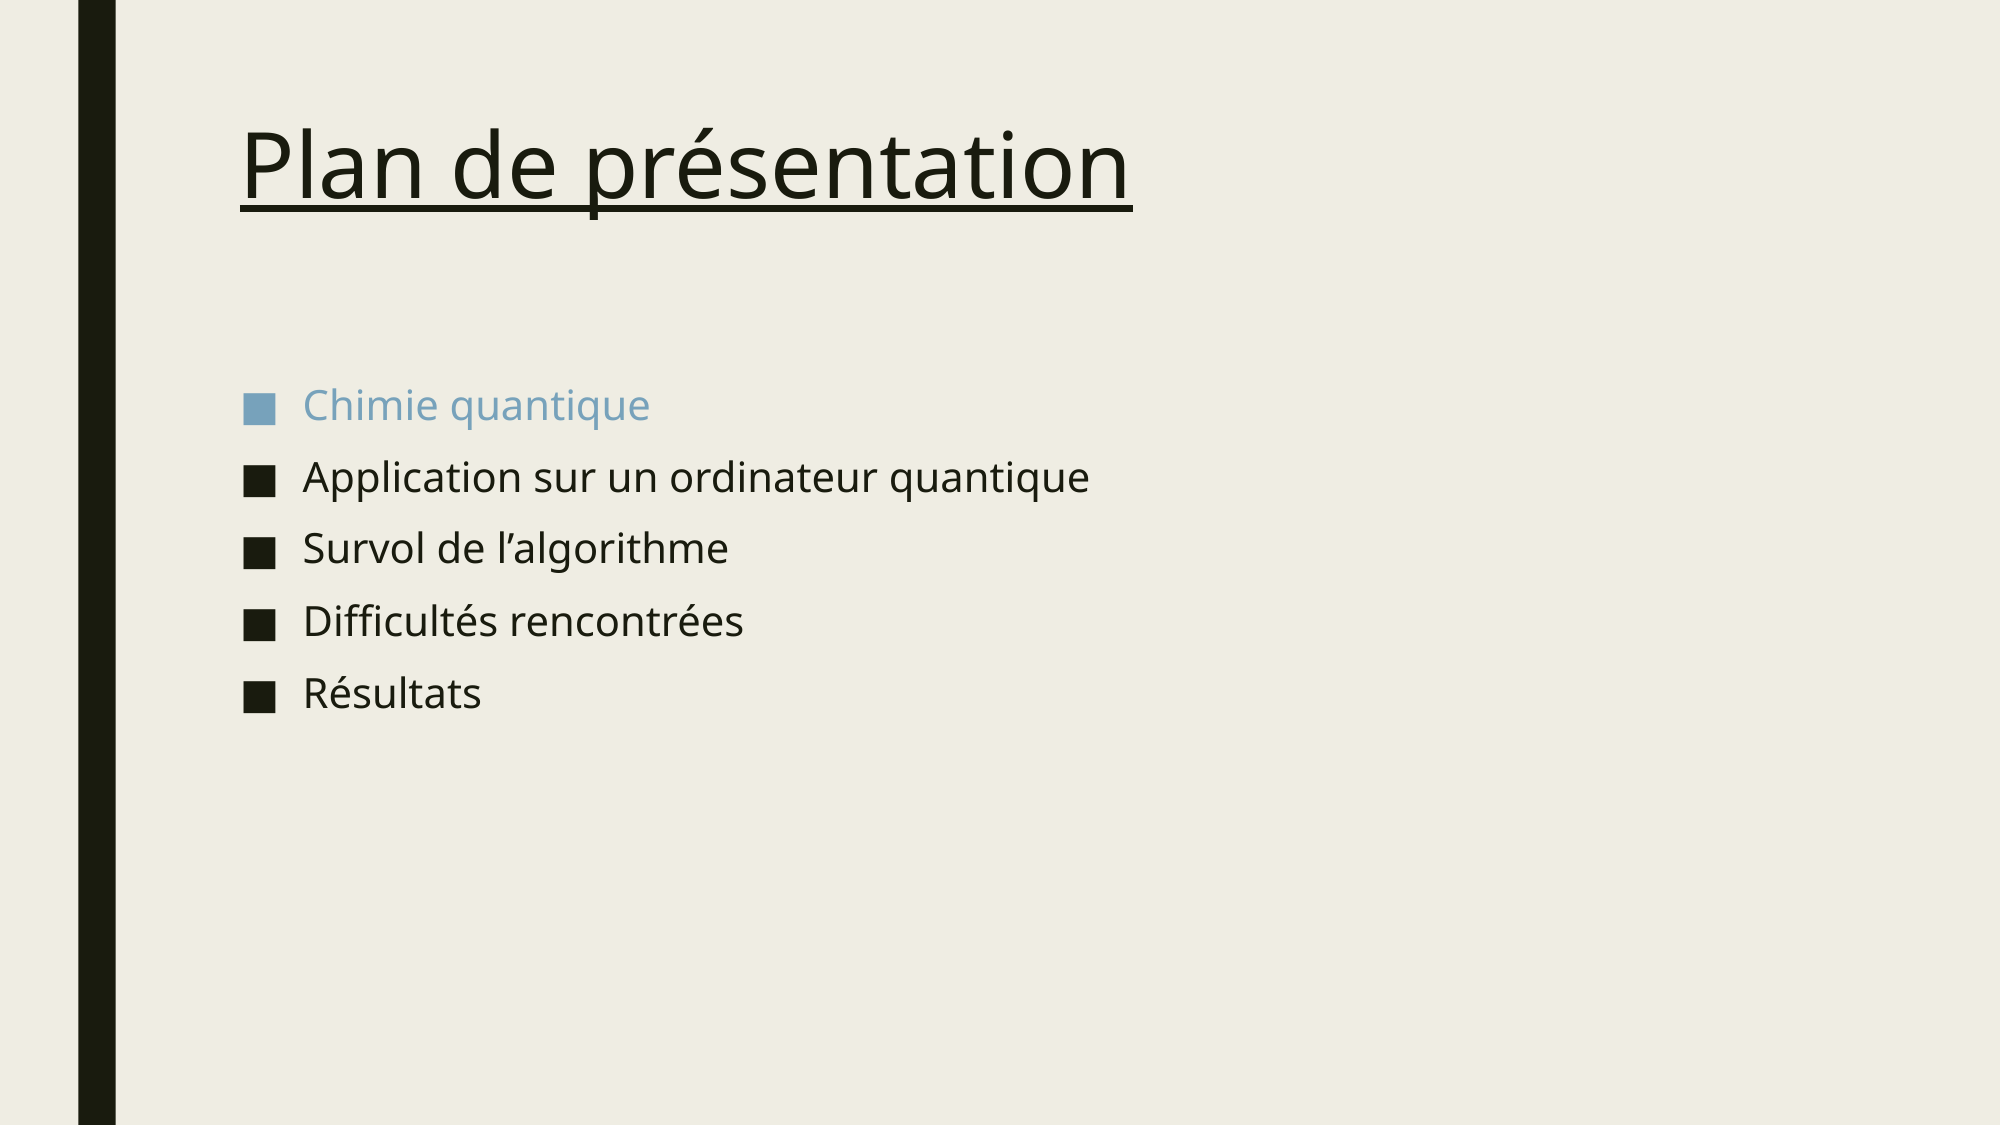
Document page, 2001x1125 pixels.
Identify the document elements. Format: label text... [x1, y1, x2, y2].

list Chimie quantique Application sur un ordinateur quantique Survol de l’algorithme Difficultés rencontrées Résultats [225, 375, 1800, 963]
title Plan de présentation [225, 112, 1800, 243]
